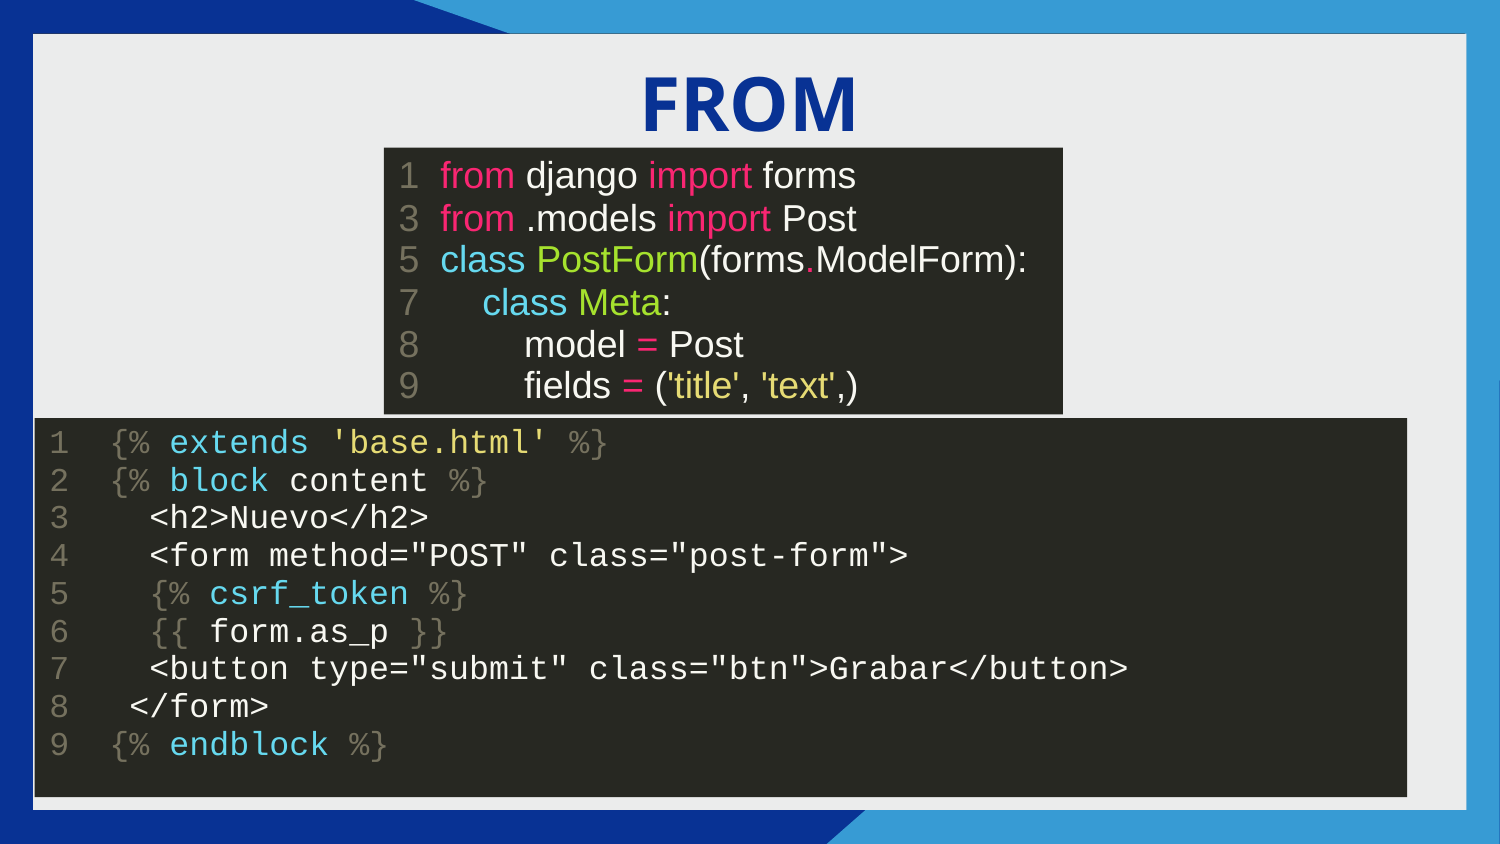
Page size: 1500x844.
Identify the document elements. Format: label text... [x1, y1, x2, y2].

text_box 1 from django import forms 3 from .models import Post 5 class PostForm(forms.ModelForm): 7 class Meta: 8 model = Post 9 fields = ('title', 'text',) [383, 147, 1063, 415]
text_box 1 {% extends 'base.html' %} 2 {% block content %} 3 <h2>Nuevo</h2> 4 <form method="POST" class="post-form"> 5 {% csrf_token %} 6 {{ form.as_p }} 7 <button type="submit" class="btn">Grabar</button> 8 </form> 9 {% endblock %} [34, 418, 1408, 798]
title FROM [34, 36, 1466, 178]
